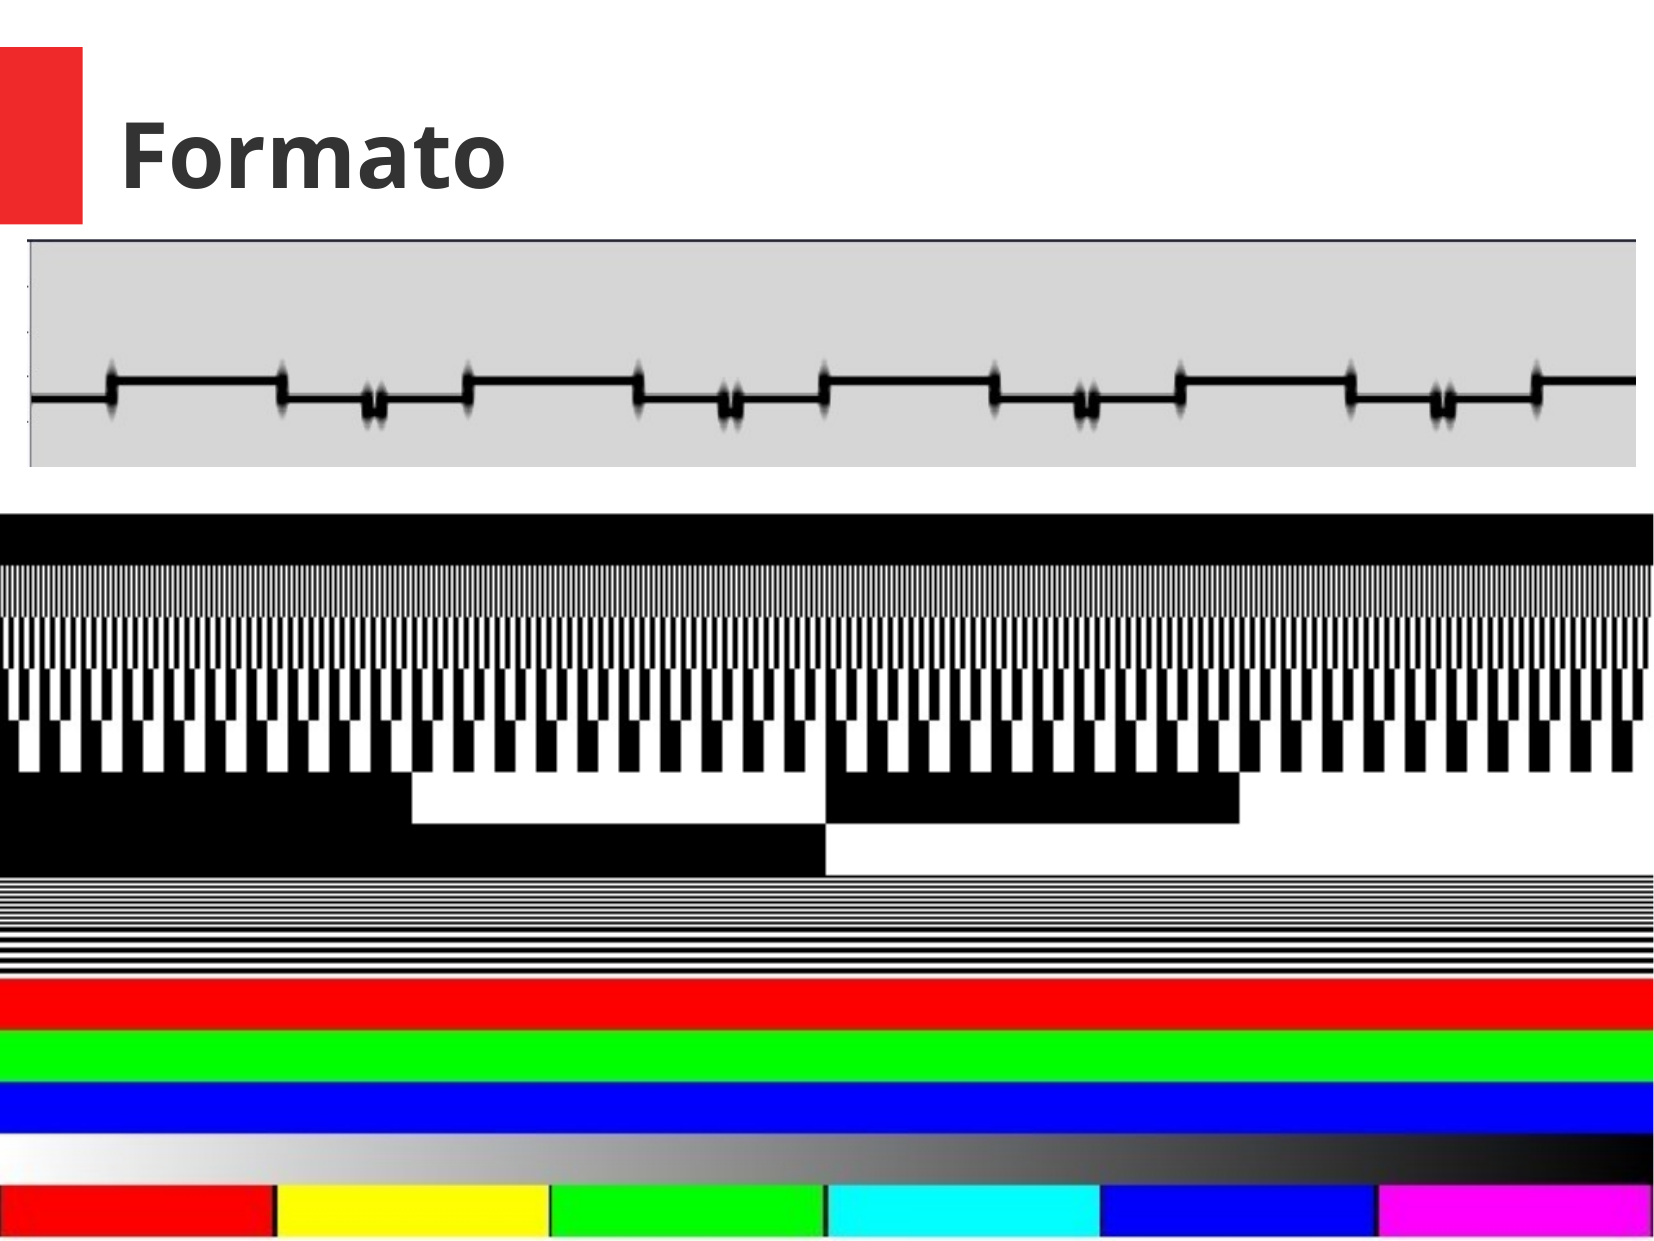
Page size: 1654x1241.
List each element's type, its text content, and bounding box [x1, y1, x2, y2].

title Formato [118, 49, 1571, 239]
picture [0, 239, 1654, 1241]
